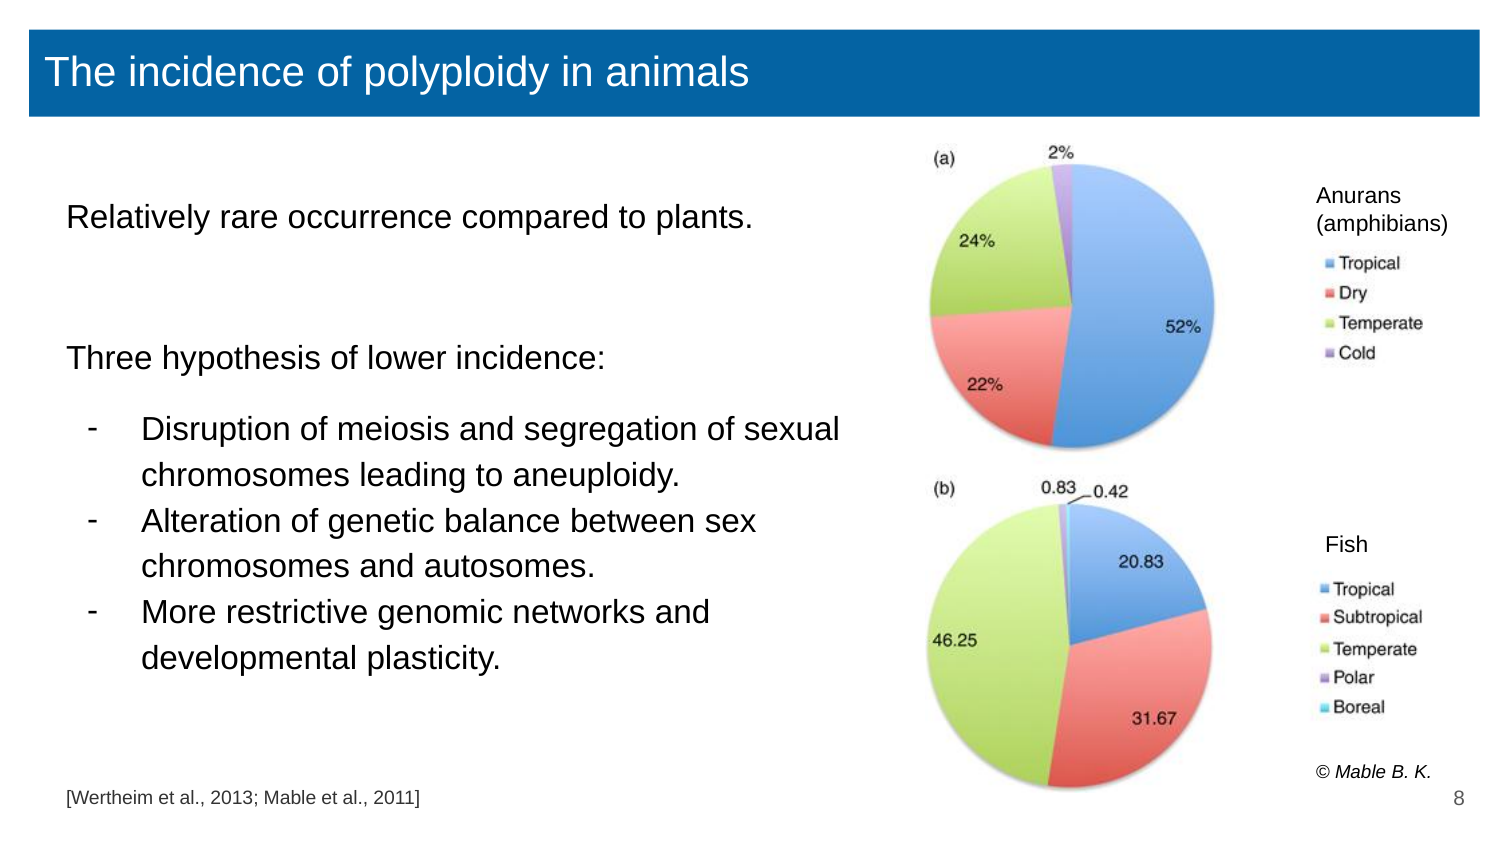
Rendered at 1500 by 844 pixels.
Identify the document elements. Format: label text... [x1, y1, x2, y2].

title The incidence of polyploidy in animals [29, 29, 1480, 117]
slide_number [Wertheim et al., 2013; Mable et al., 2011] [51, 764, 448, 830]
text_box © Mable B. K.. [1300, 749, 1480, 794]
picture [925, 143, 1423, 793]
slide_number <number> [1389, 794, 1480, 830]
list Relatively rare occurrence compared to plants. Three hypothesis of lower incidence: Disruption of meiosis and segregation of sexual chromosomes leading to aneuploidy. Alteration of genetic balance between sex chromosomes and autosomes. More restrictive genomic networks and developmental plasticity. [51, 117, 926, 750]
text_box Fish. [1310, 521, 1401, 565]
text_box Anurans (amphibians). [1300, 186, 1480, 230]
